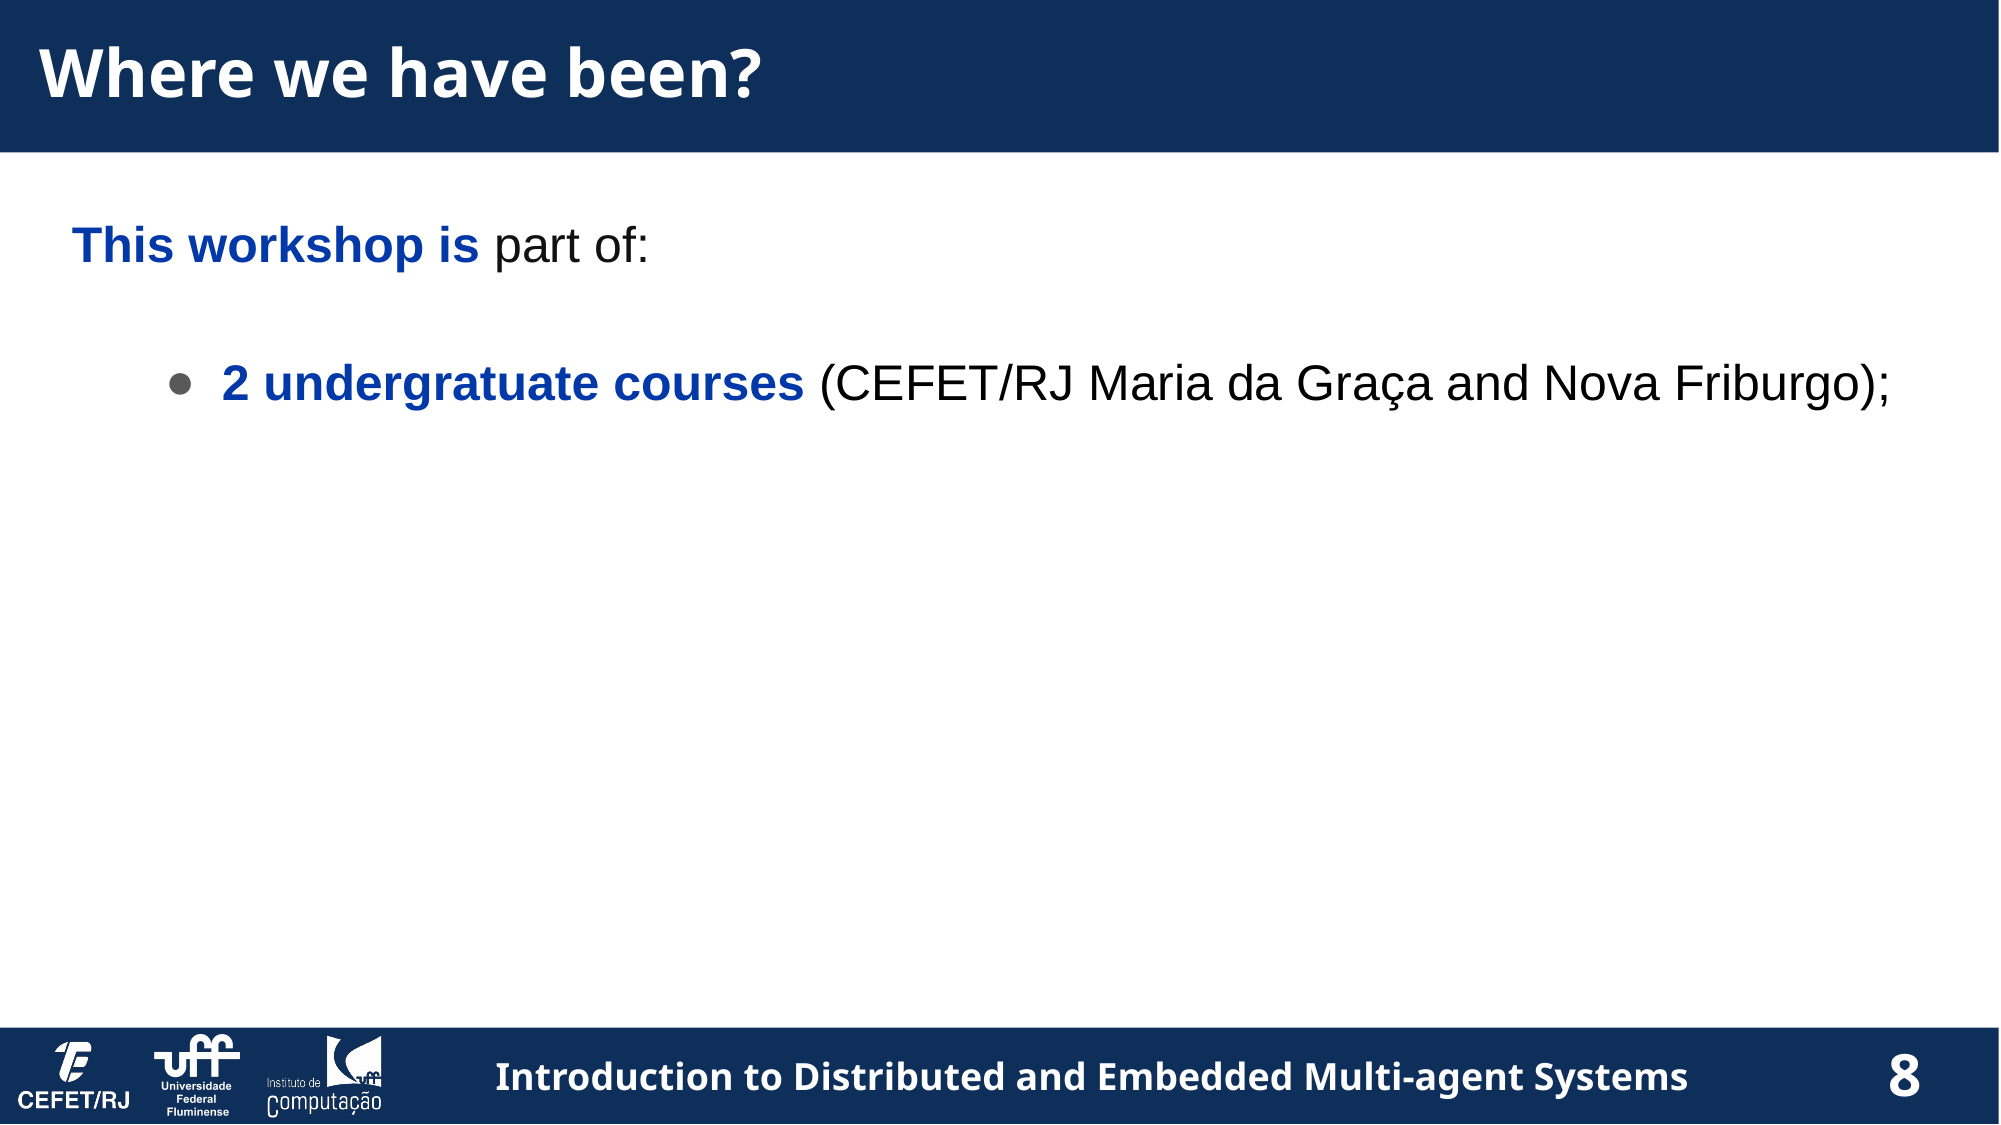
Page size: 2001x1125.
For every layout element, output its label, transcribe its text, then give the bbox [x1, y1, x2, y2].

picture [153, 1033, 241, 1121]
text_box This workshop is part of: 2 undergratuate courses (CEFET/RJ Maria da Graça and Nova Friburgo); [57, 188, 2000, 1016]
picture [18, 1021, 129, 1125]
text_box Where we have been? [25, 23, 1999, 119]
picture [265, 1033, 383, 1118]
